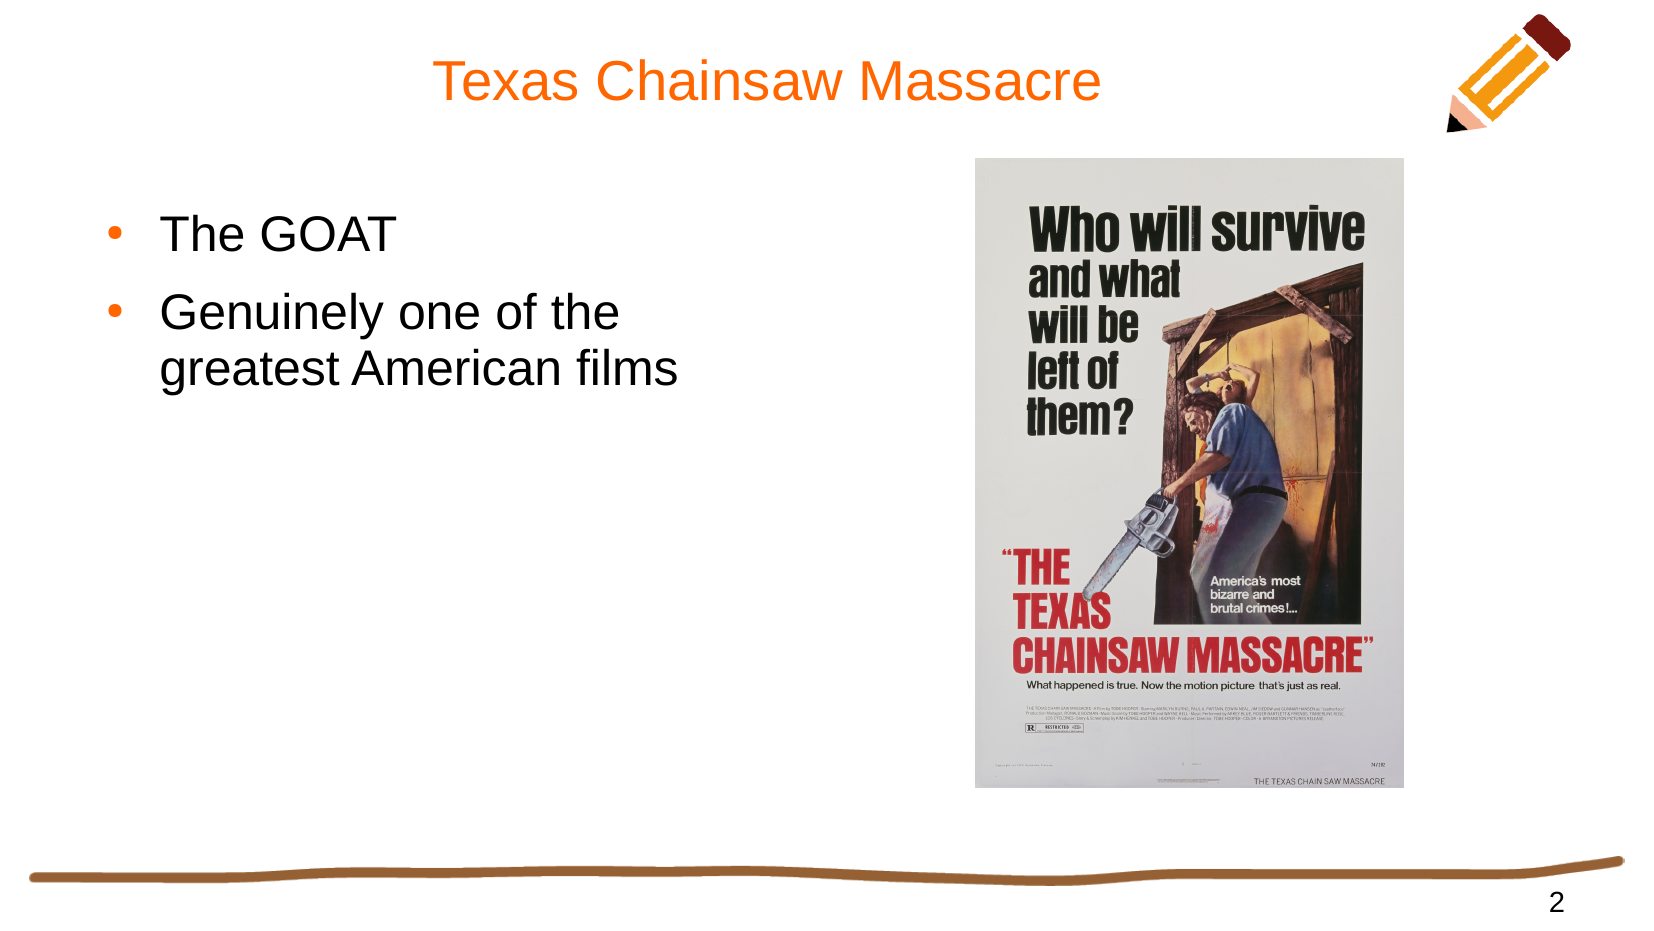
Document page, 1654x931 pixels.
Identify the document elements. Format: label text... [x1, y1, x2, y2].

list The GOAT Genuinely one of the greatest American films [88, 206, 809, 857]
picture [975, 158, 1404, 788]
picture [29, 856, 1625, 886]
title Texas Chainsaw Massacre [88, 29, 1447, 133]
picture [1446, 14, 1571, 133]
